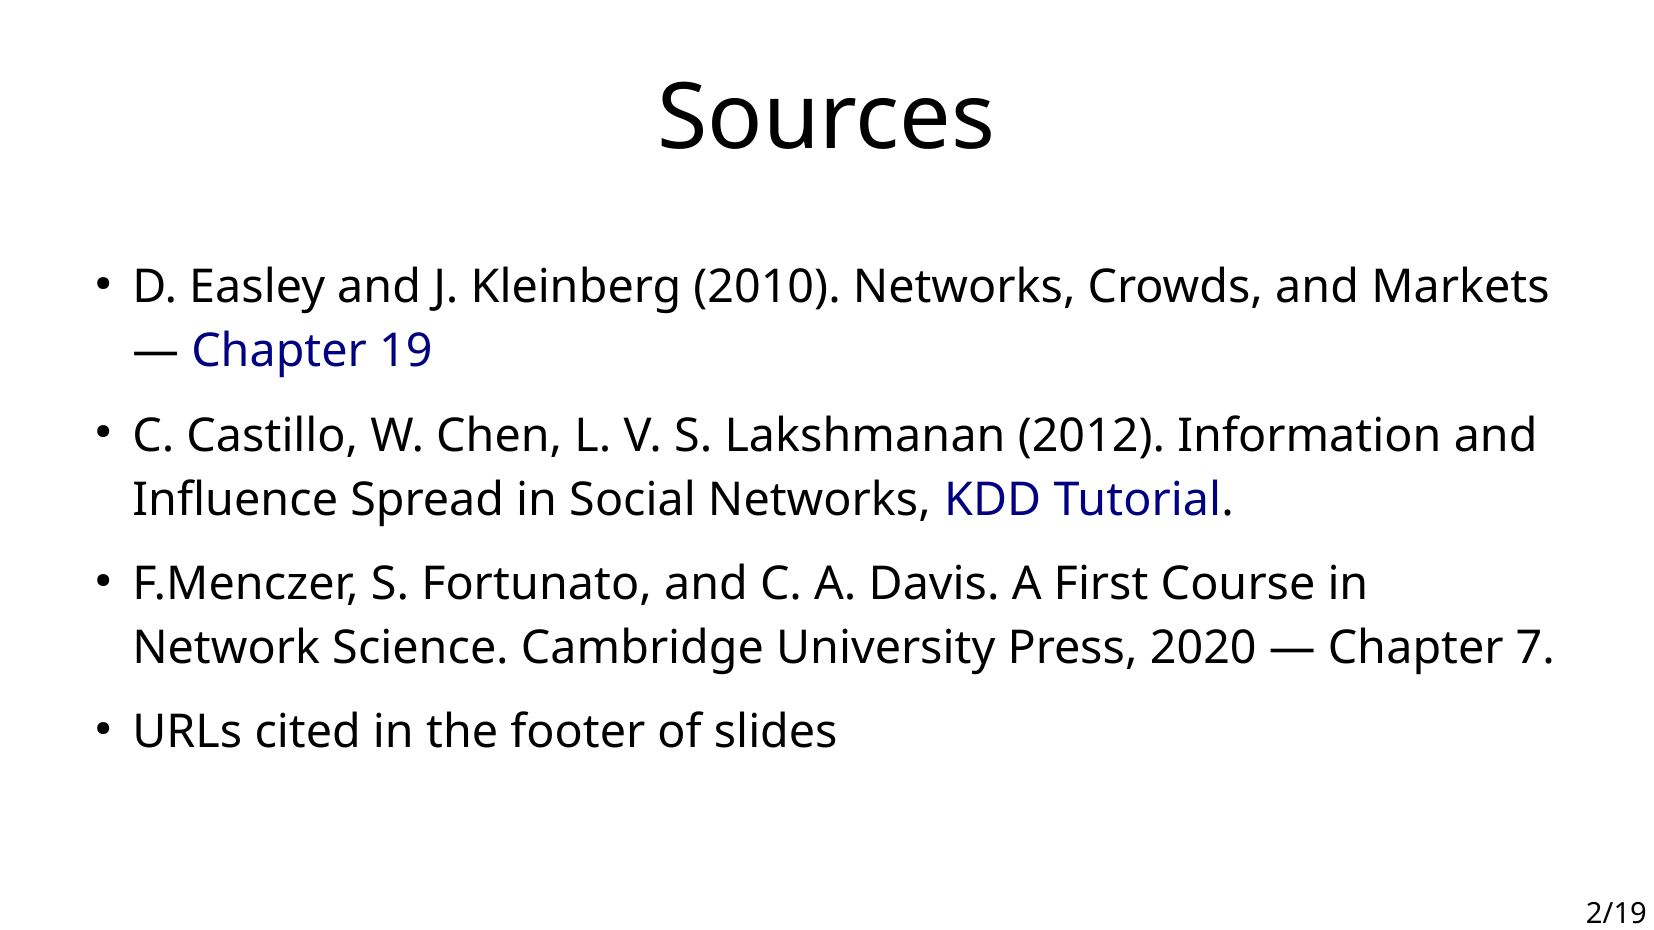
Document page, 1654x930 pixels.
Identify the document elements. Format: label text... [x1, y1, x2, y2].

title Sources [82, 1, 1571, 225]
list D. Easley and J. Kleinberg (2010). Networks, Crowds, and Markets — Chapter 19 C. Castillo, W. Chen, L. V. S. Lakshmanan (2012). Information and Influence Spread in Social Networks, KDD Tutorial. F.Menczer, S. Fortunato, and C. A. Davis. A First Course in Network Science. Cambridge University Press, 2020 — Chapter 7. URLs cited in the footer of slides [82, 252, 1571, 793]
